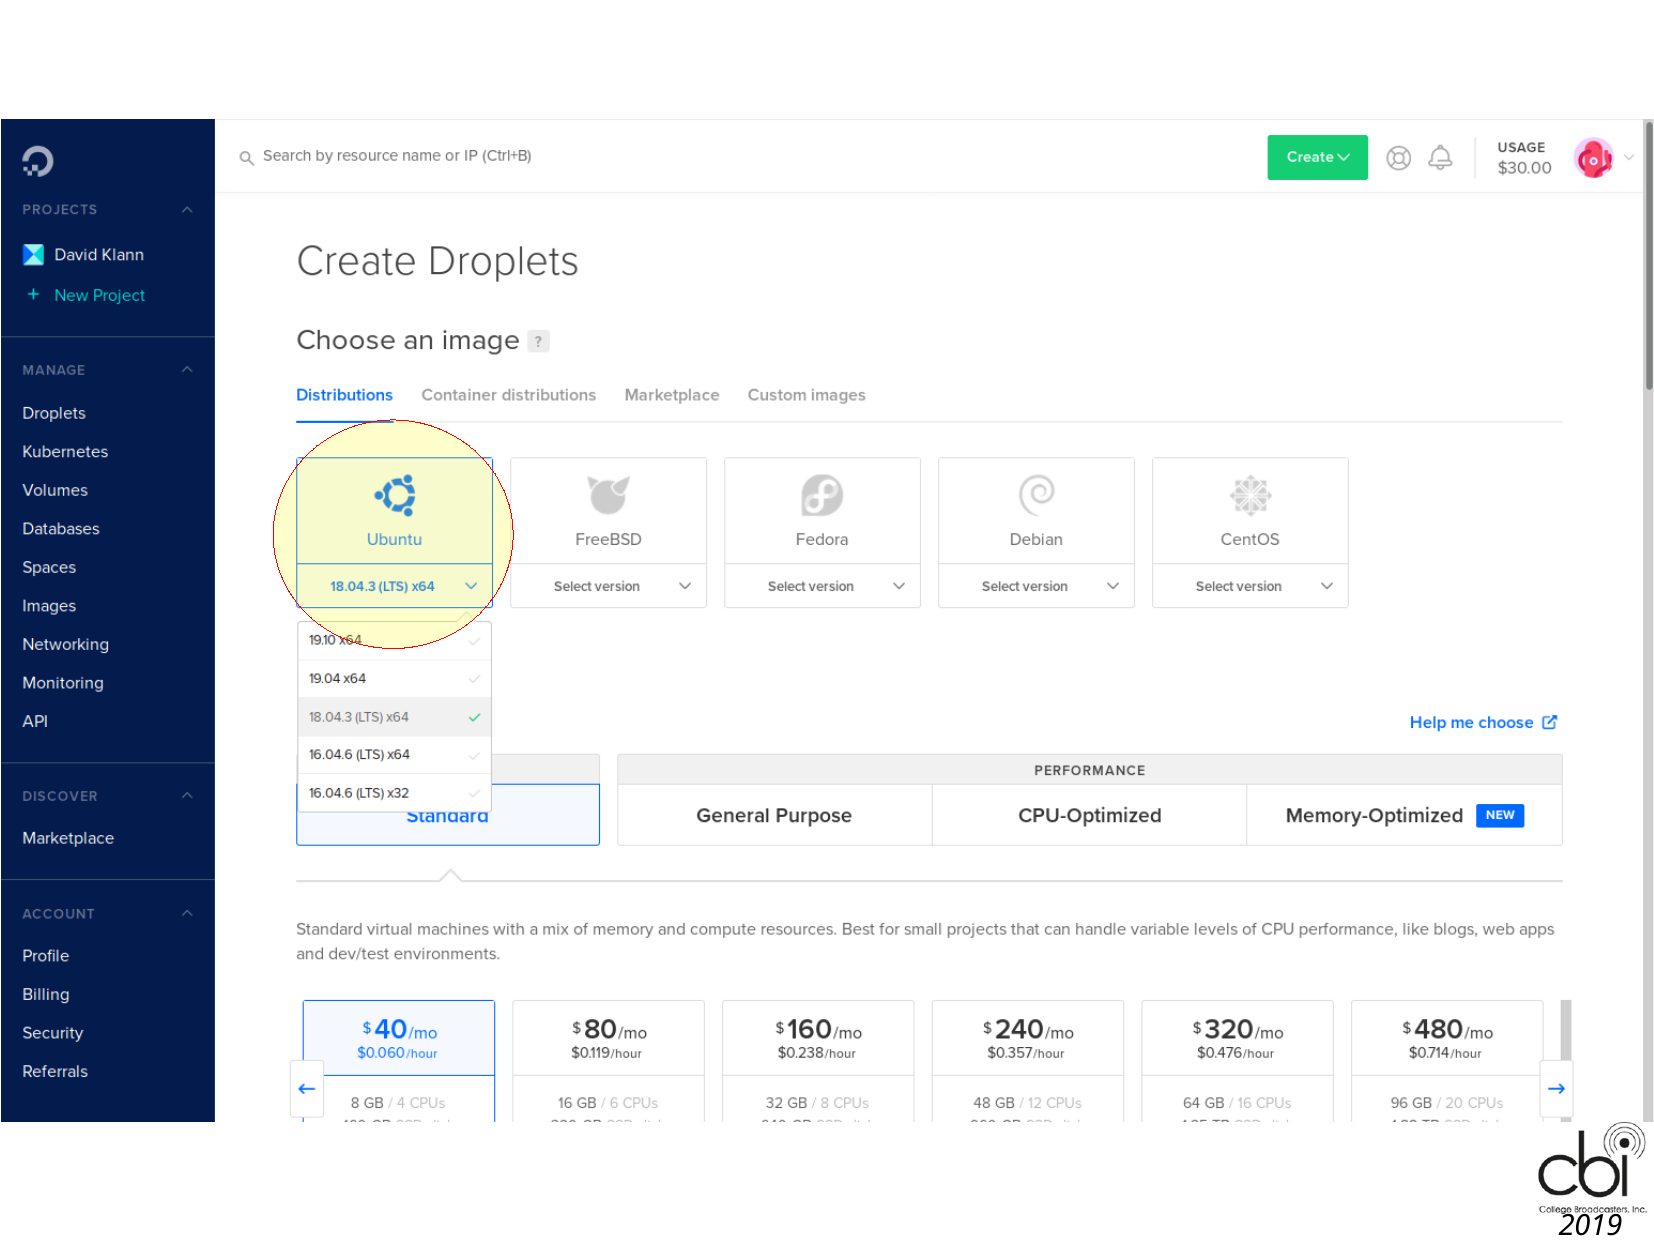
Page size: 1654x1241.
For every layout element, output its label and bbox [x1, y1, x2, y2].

text_box [273, 419, 514, 649]
picture [1, 119, 1654, 1216]
